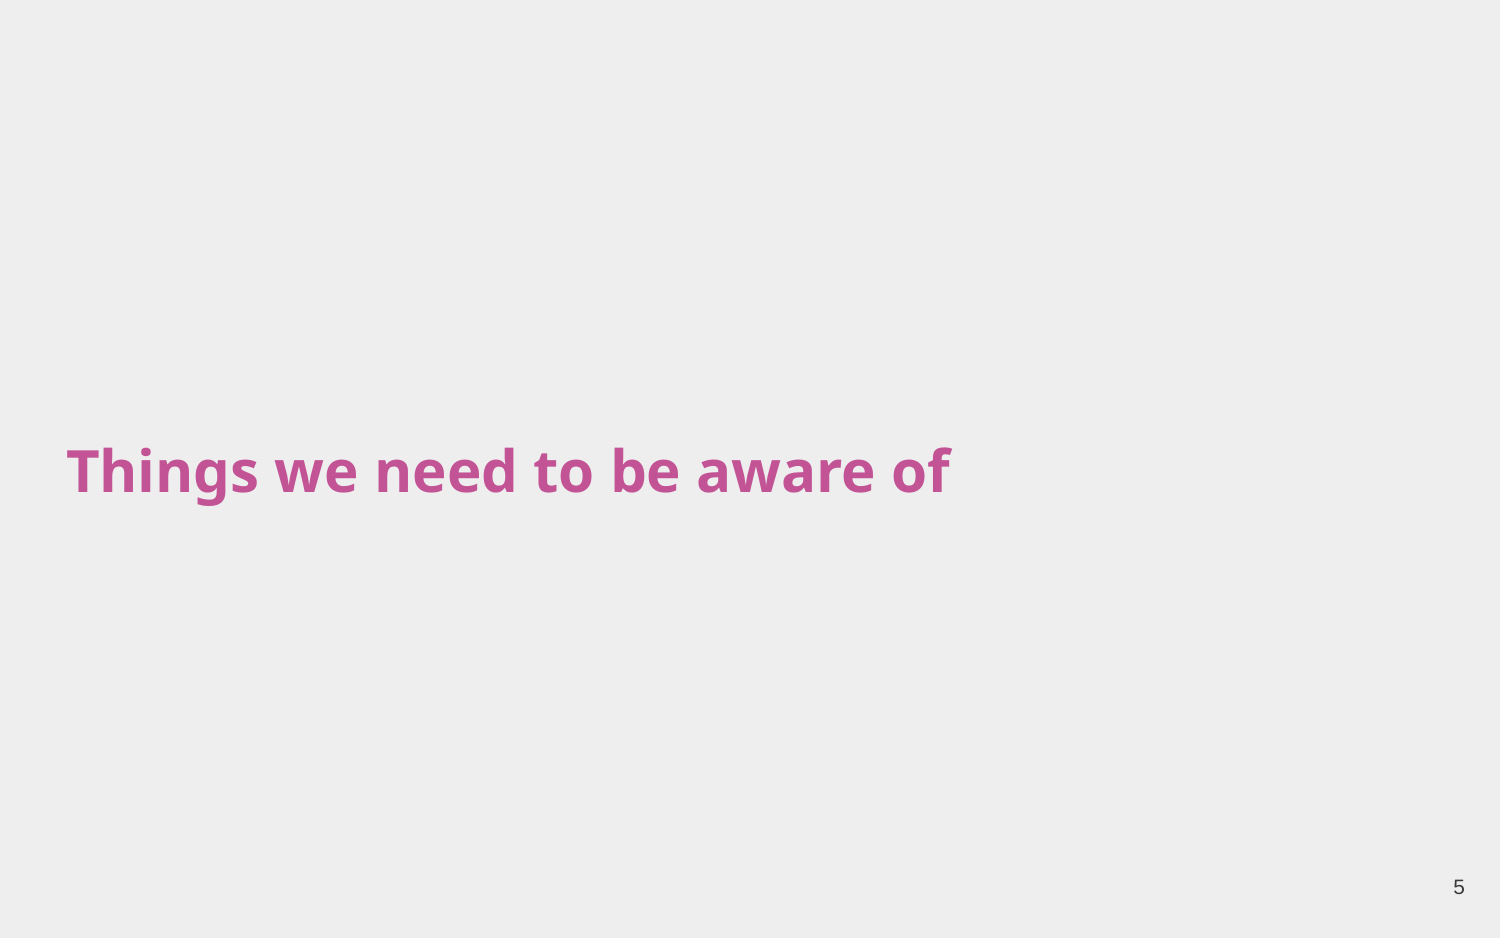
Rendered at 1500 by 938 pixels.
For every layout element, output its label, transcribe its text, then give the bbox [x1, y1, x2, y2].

title Things we need to be aware of [51, 392, 1449, 546]
slide_number <number> [1389, 849, 1480, 922]
